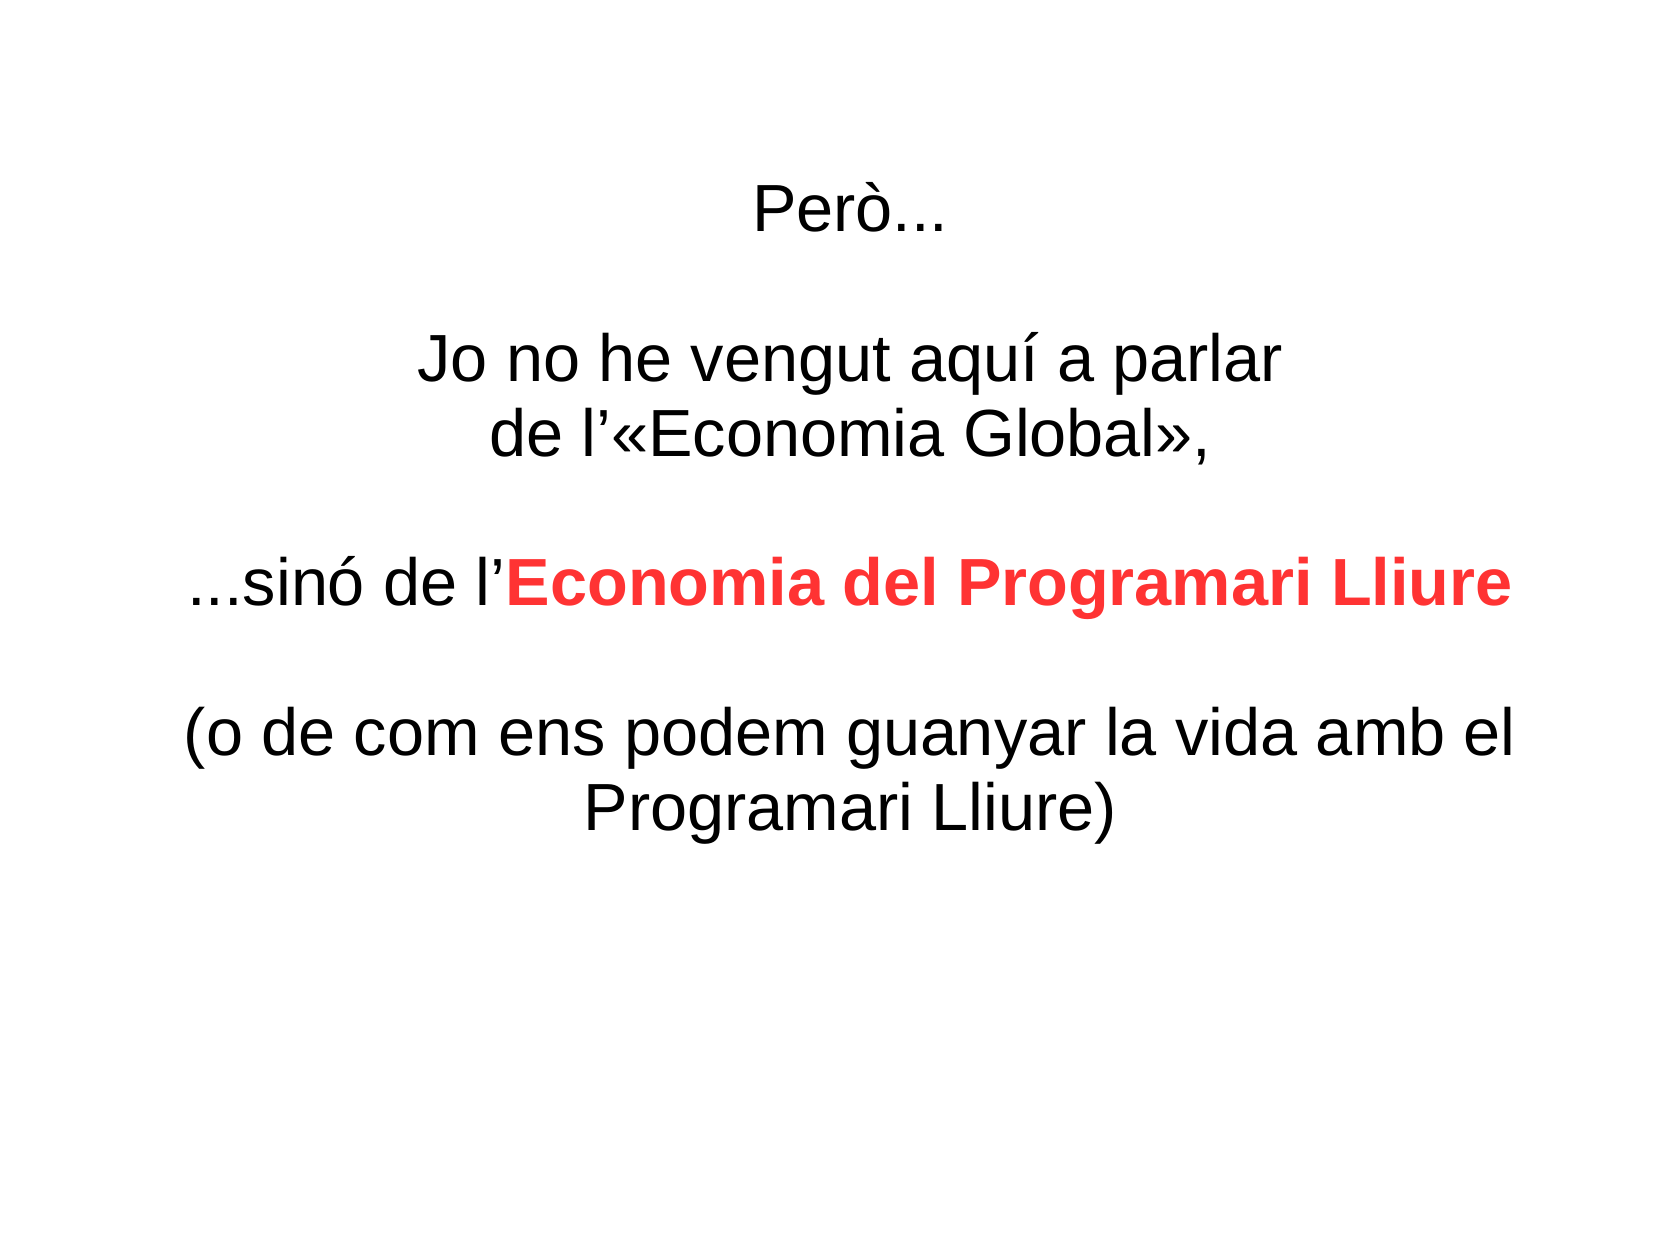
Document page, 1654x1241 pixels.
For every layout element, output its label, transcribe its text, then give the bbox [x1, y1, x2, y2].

subtitle Però... Jo no he vengut aquí a parlar de l’«Economia Global», ...sinó de l’Economia del Programari Lliure (o de com ens podem guanyar la vida amb el Programari Lliure) [106, 70, 1595, 945]
